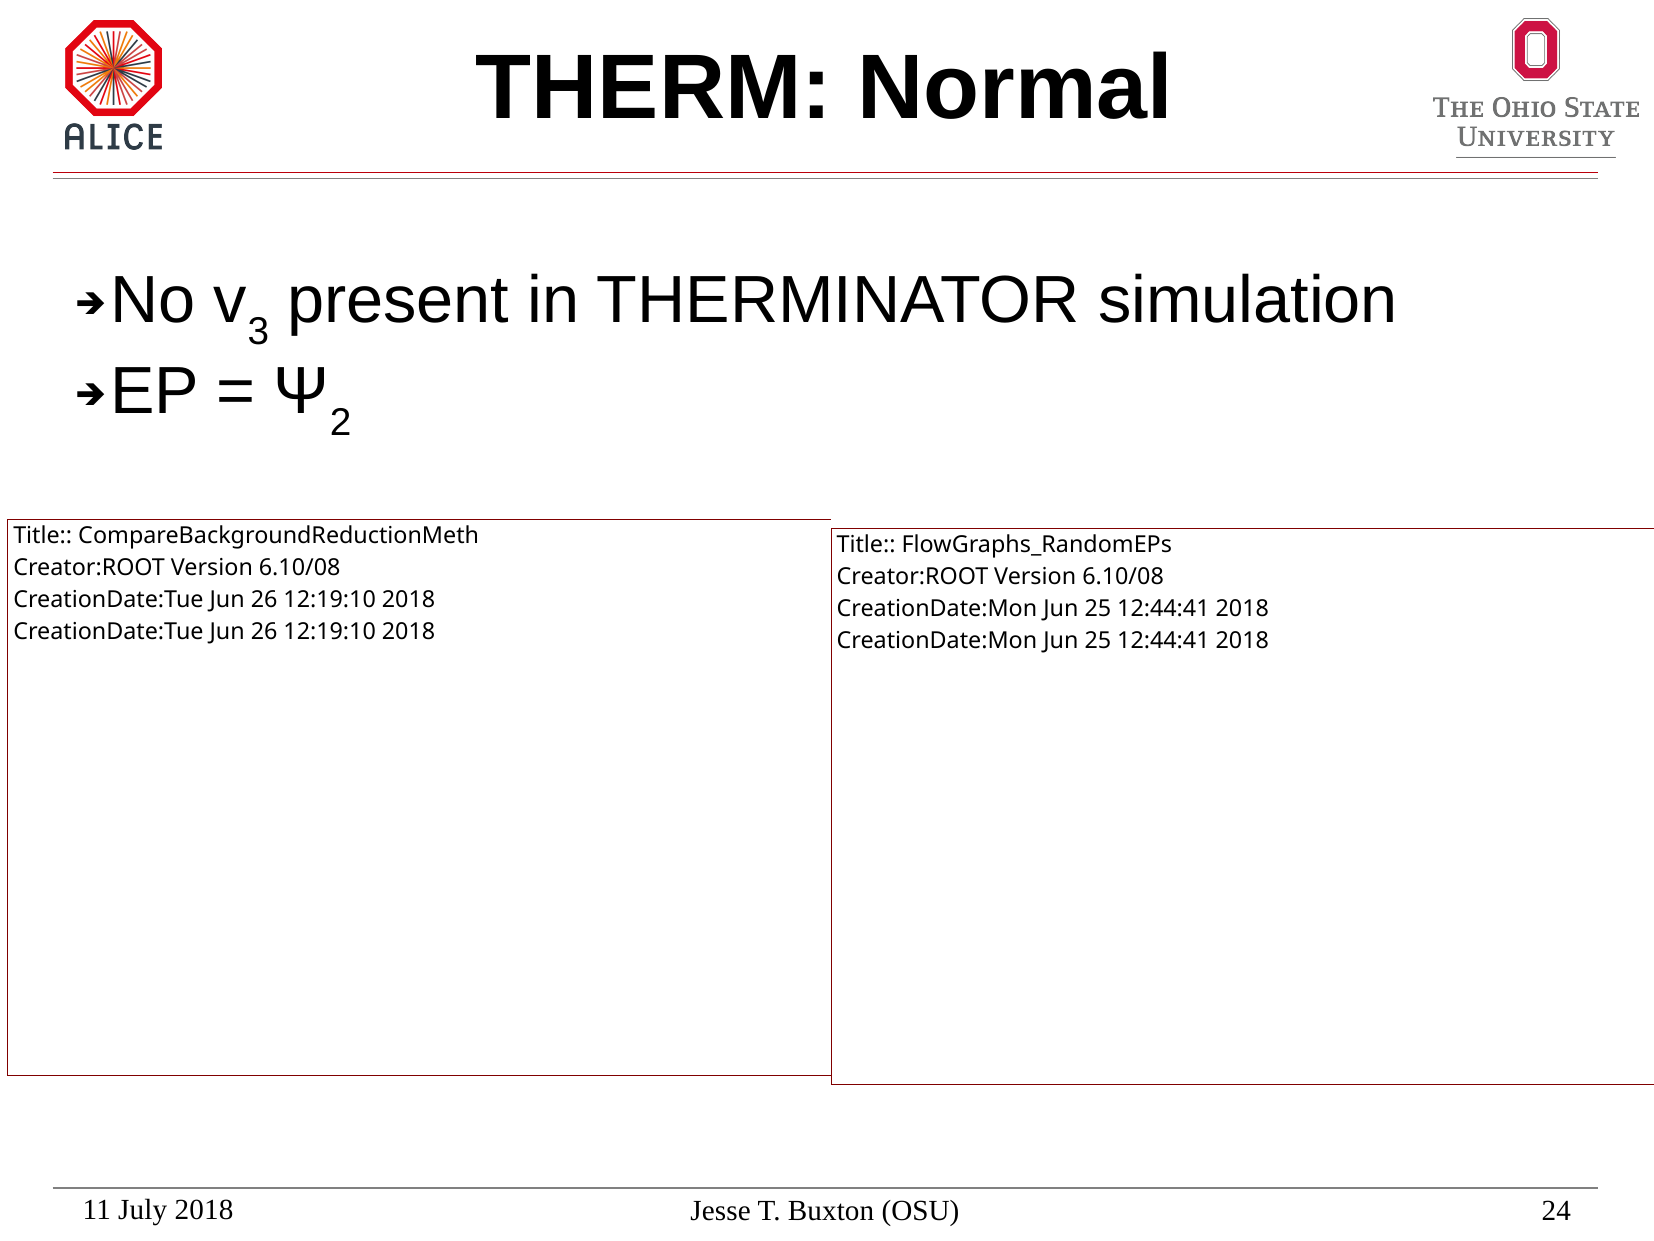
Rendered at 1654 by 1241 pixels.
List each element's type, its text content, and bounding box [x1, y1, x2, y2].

text_box No v3 present in THERMINATOR simulation EP = Ψ2 [60, 255, 1591, 452]
title THERM: Normal [137, 1, 1513, 172]
picture [1513, 5, 1642, 171]
picture [65, 20, 137, 150]
picture [5, 517, 1654, 1085]
